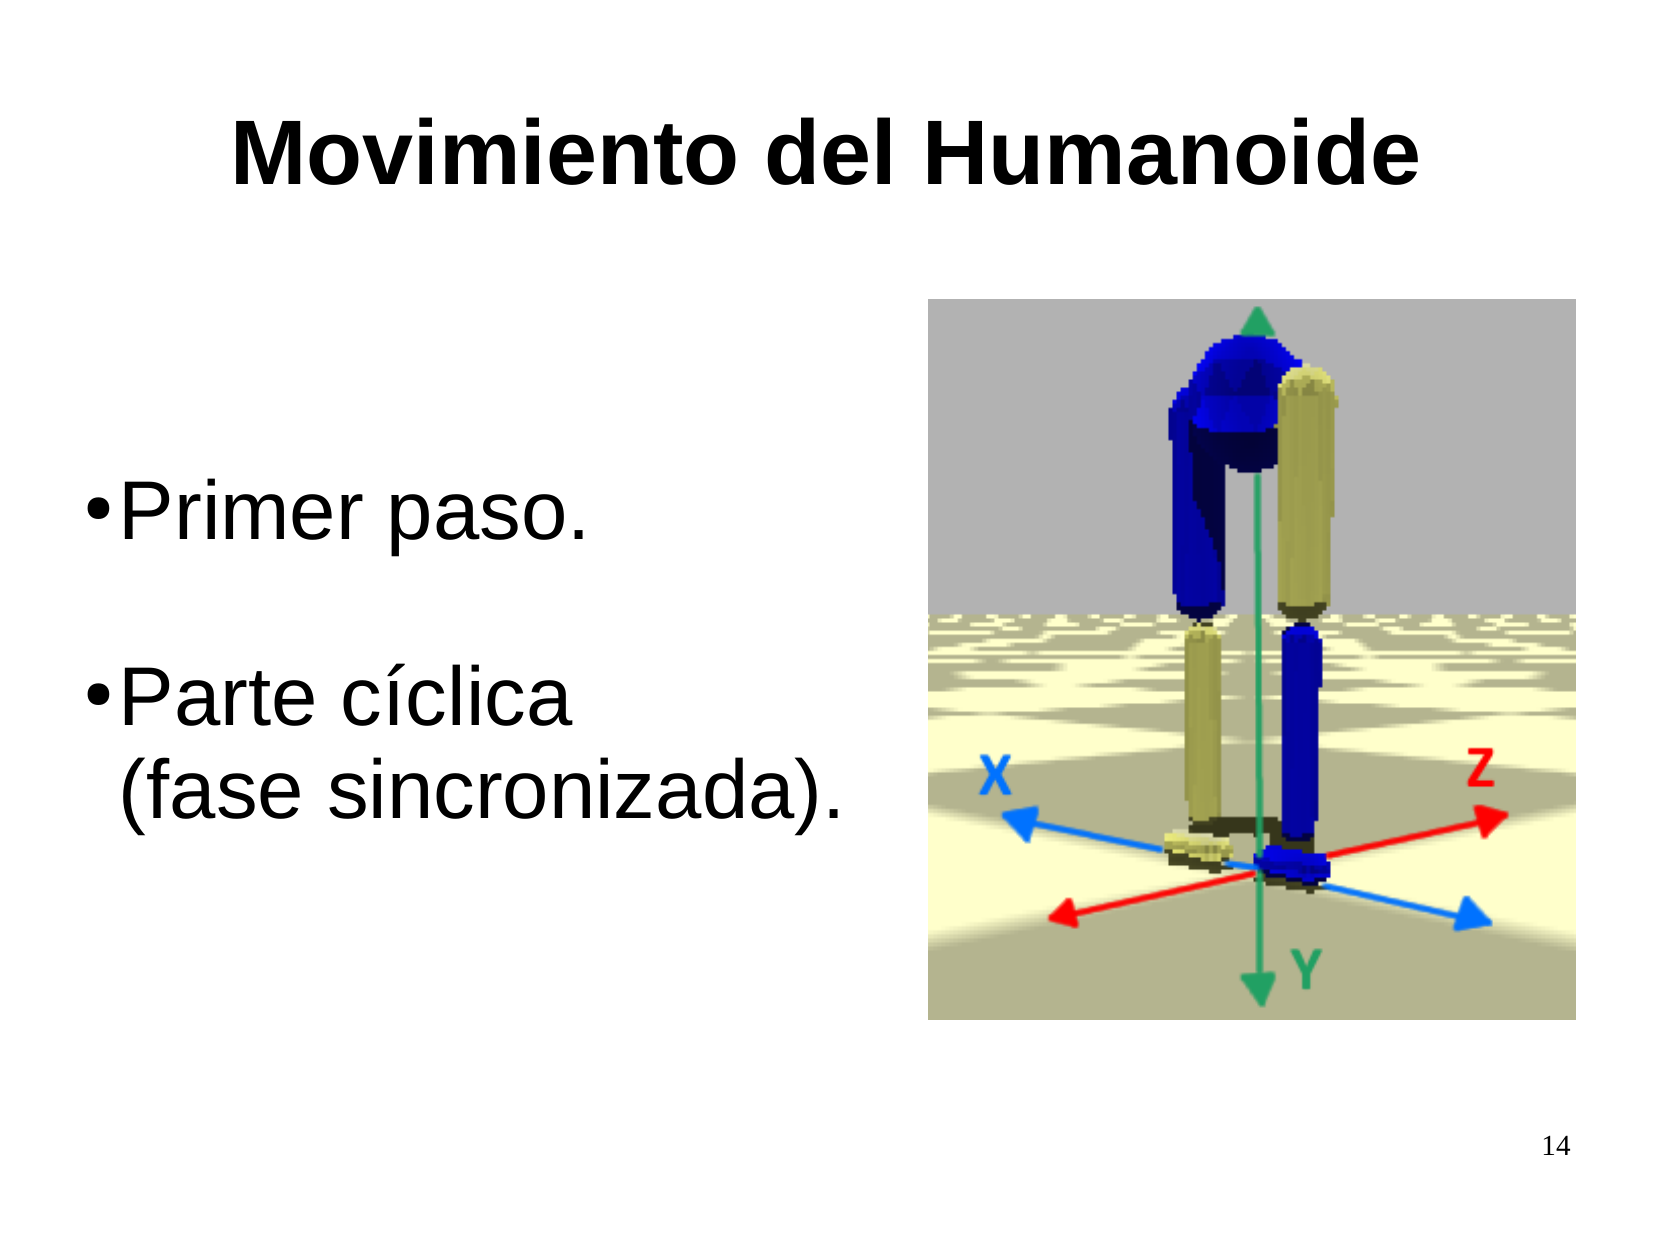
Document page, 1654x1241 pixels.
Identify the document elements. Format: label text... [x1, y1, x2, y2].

text_box Primer paso. Parte cíclica (fase sincronizada). [83, 290, 929, 1010]
picture [928, 299, 1576, 1020]
title Movimiento del Humanoide [82, 49, 1571, 257]
